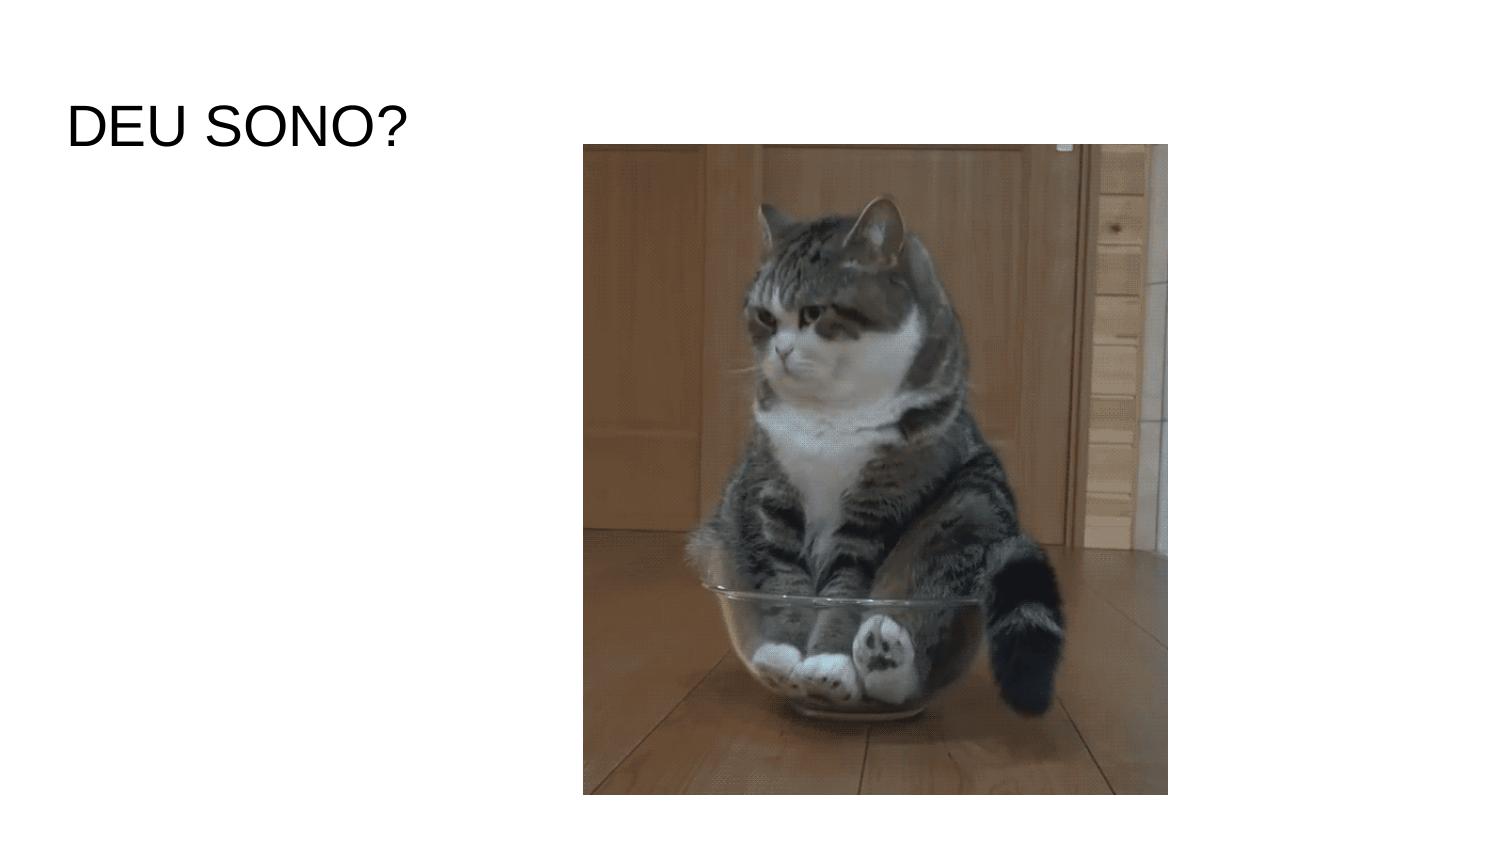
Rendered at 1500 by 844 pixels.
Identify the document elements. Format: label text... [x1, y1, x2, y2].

picture [583, 144, 1168, 795]
title DEU SONO? [51, 72, 1449, 167]
